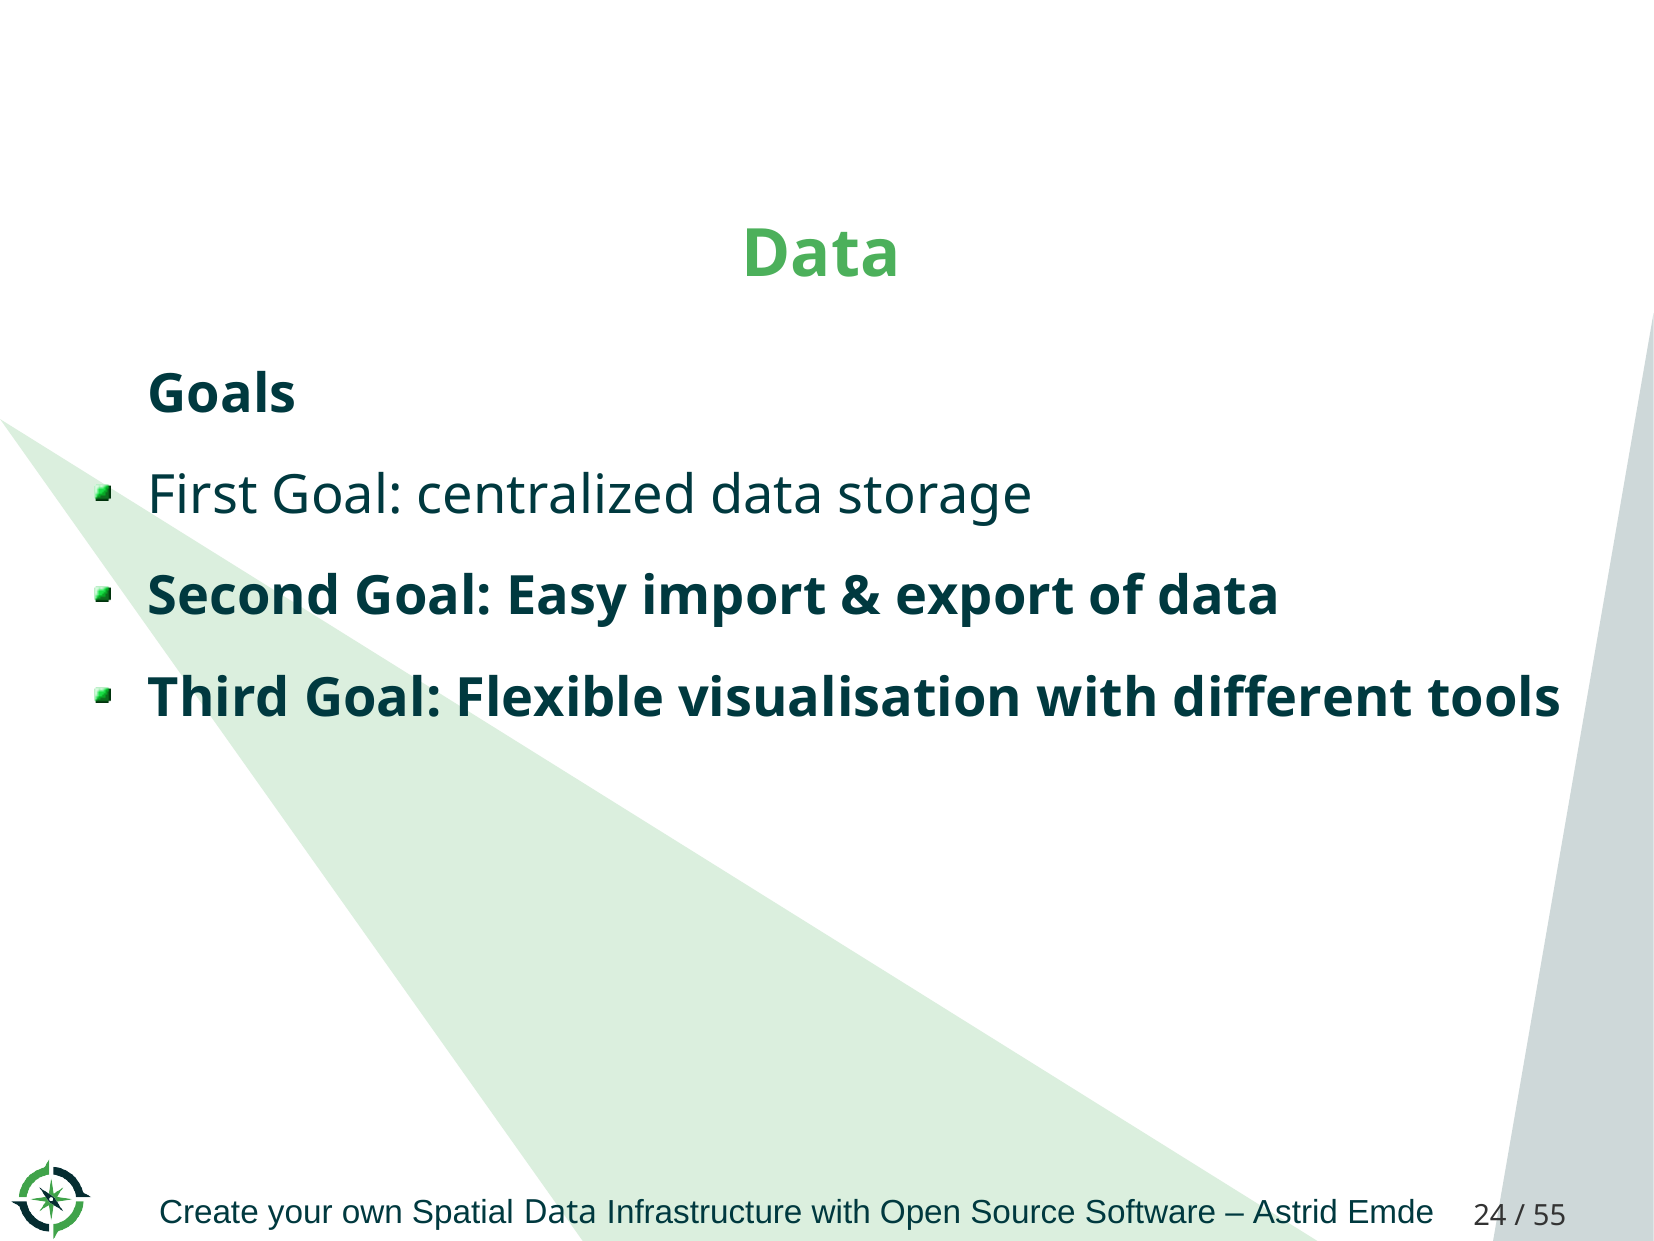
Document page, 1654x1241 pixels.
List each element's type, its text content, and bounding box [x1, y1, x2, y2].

title Data [76, 177, 1565, 325]
picture [10, 1158, 92, 1240]
list Goals First Goal: centralized data storage Second Goal: Easy import & export of data Third Goal: Flexible visualisation with different tools [76, 354, 1565, 1205]
